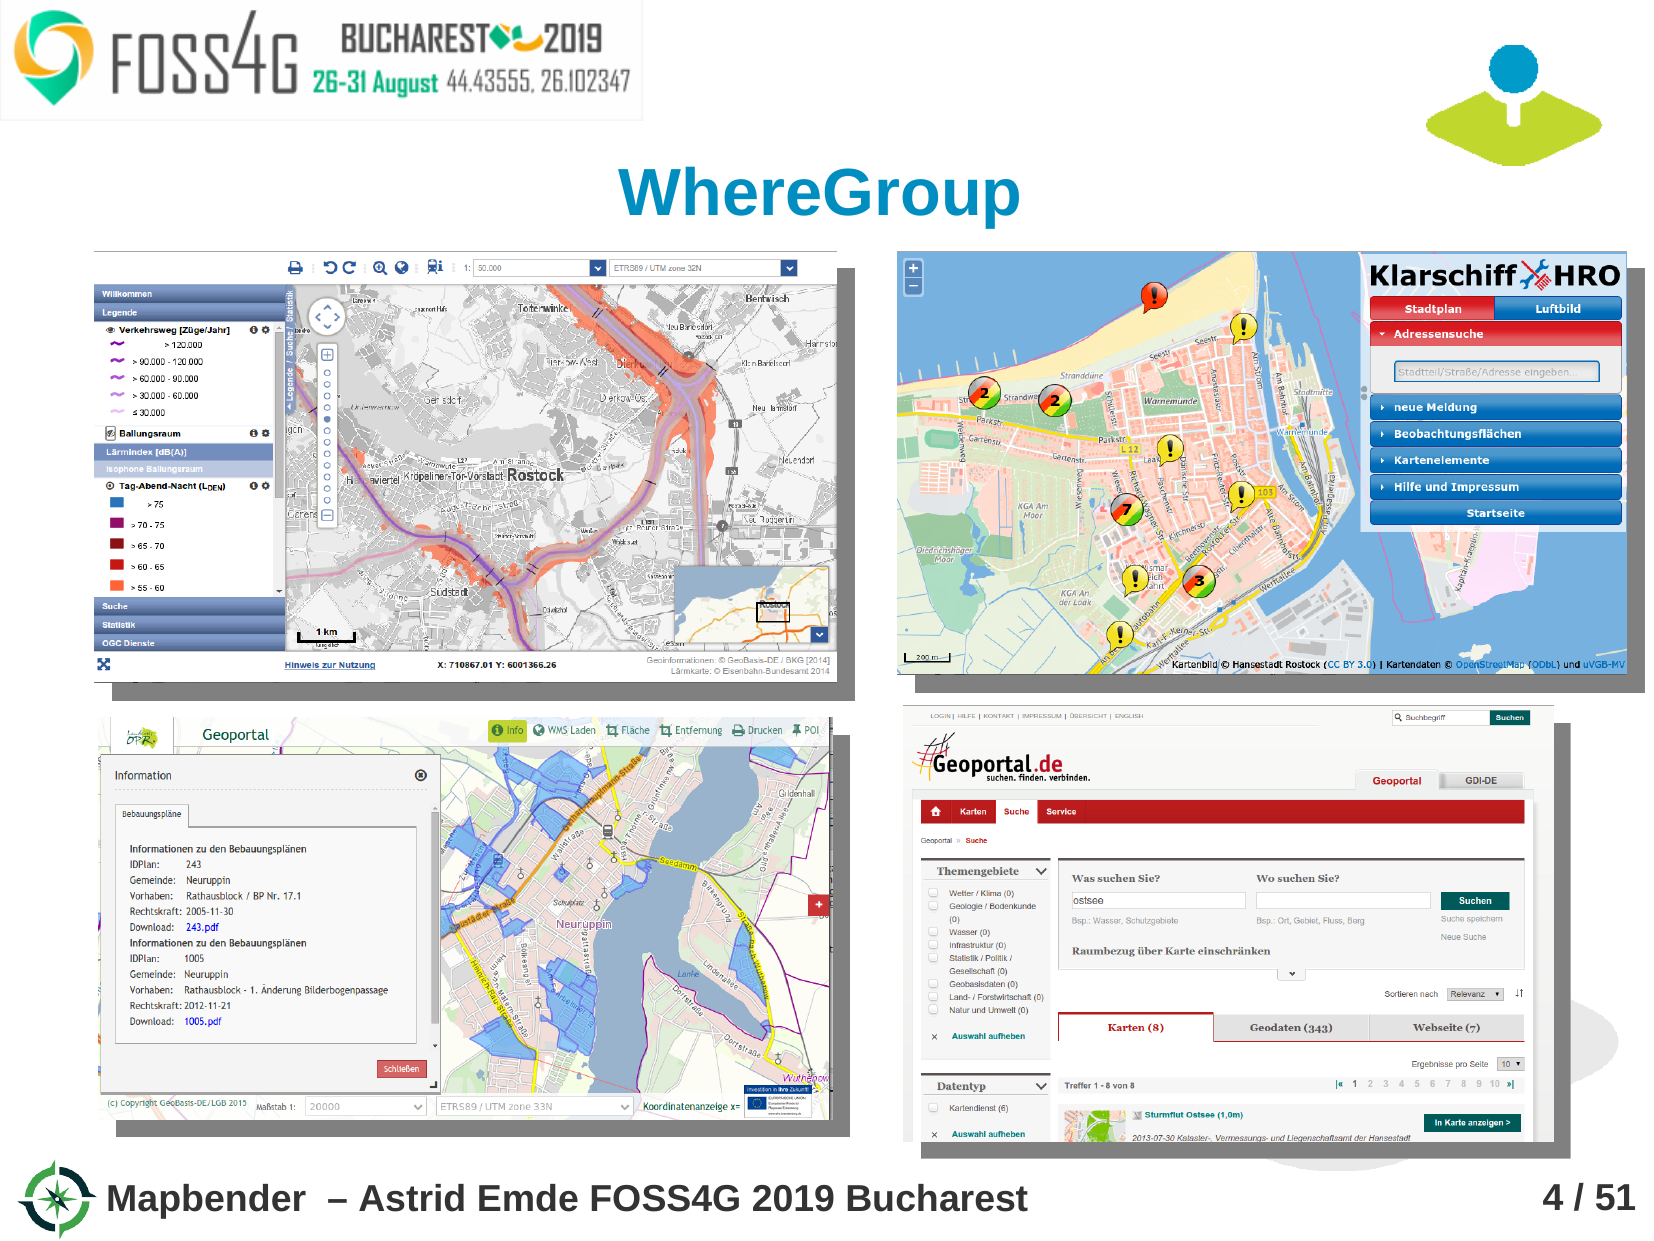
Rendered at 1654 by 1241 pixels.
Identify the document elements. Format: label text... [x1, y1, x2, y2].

picture [903, 705, 1554, 1142]
picture [16, 1158, 98, 1240]
picture [0, 0, 643, 121]
title WhereGroup [76, 118, 1565, 266]
picture [897, 251, 1627, 676]
picture [94, 251, 837, 683]
picture [1426, 45, 1604, 166]
picture [98, 717, 833, 1120]
